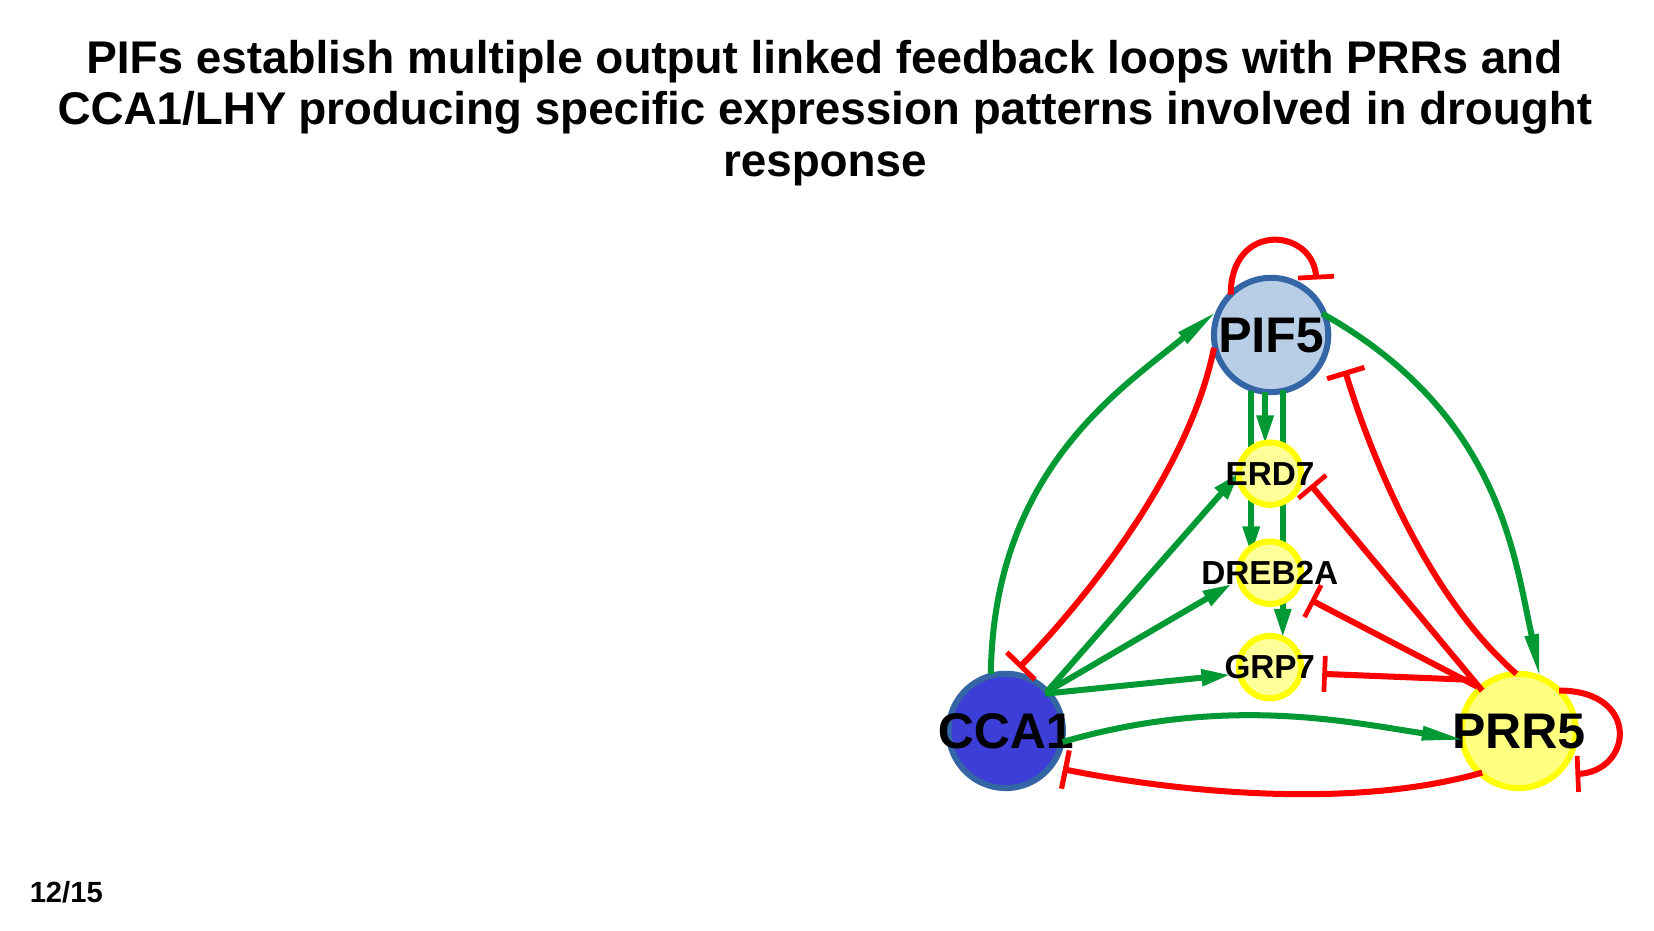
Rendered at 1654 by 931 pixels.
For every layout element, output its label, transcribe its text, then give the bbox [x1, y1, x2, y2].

text_box PRR5 [1566, 719, 1576, 727]
text_box PRR5 [1463, 719, 1476, 730]
text_box PIF5 [1213, 277, 1329, 393]
text_box CCA1 [948, 673, 1061, 789]
text_box PRR5 [1463, 673, 1576, 789]
text_box GRP7 [1238, 635, 1302, 699]
text_box DREB2A [1239, 541, 1302, 604]
text_box 12/15 [15, 840, 121, 917]
text_box ERD7 [1238, 442, 1302, 505]
title PIFs establish multiple output linked feedback loops with PRRs and CCA1/LHY producing specific expression patterns involved in drought response [30, 0, 1621, 221]
